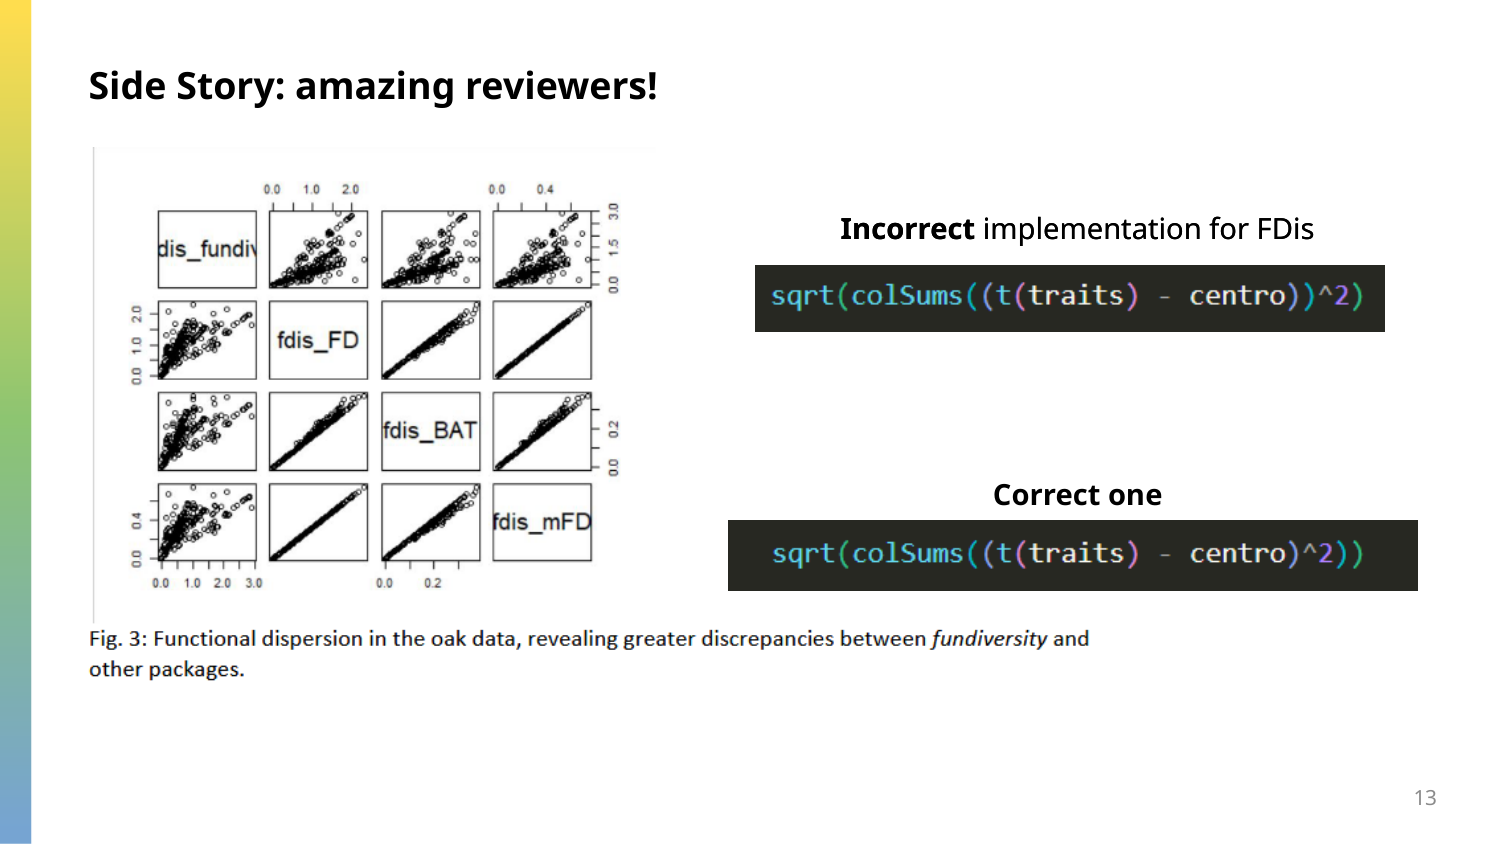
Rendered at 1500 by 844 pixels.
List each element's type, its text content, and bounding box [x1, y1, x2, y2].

text_box Incorrect implementation for FDis [797, 200, 1359, 252]
text_box Correct one [797, 466, 1359, 518]
list Side Story: amazing reviewers! [88, 61, 1442, 157]
picture [0, 0, 1500, 844]
